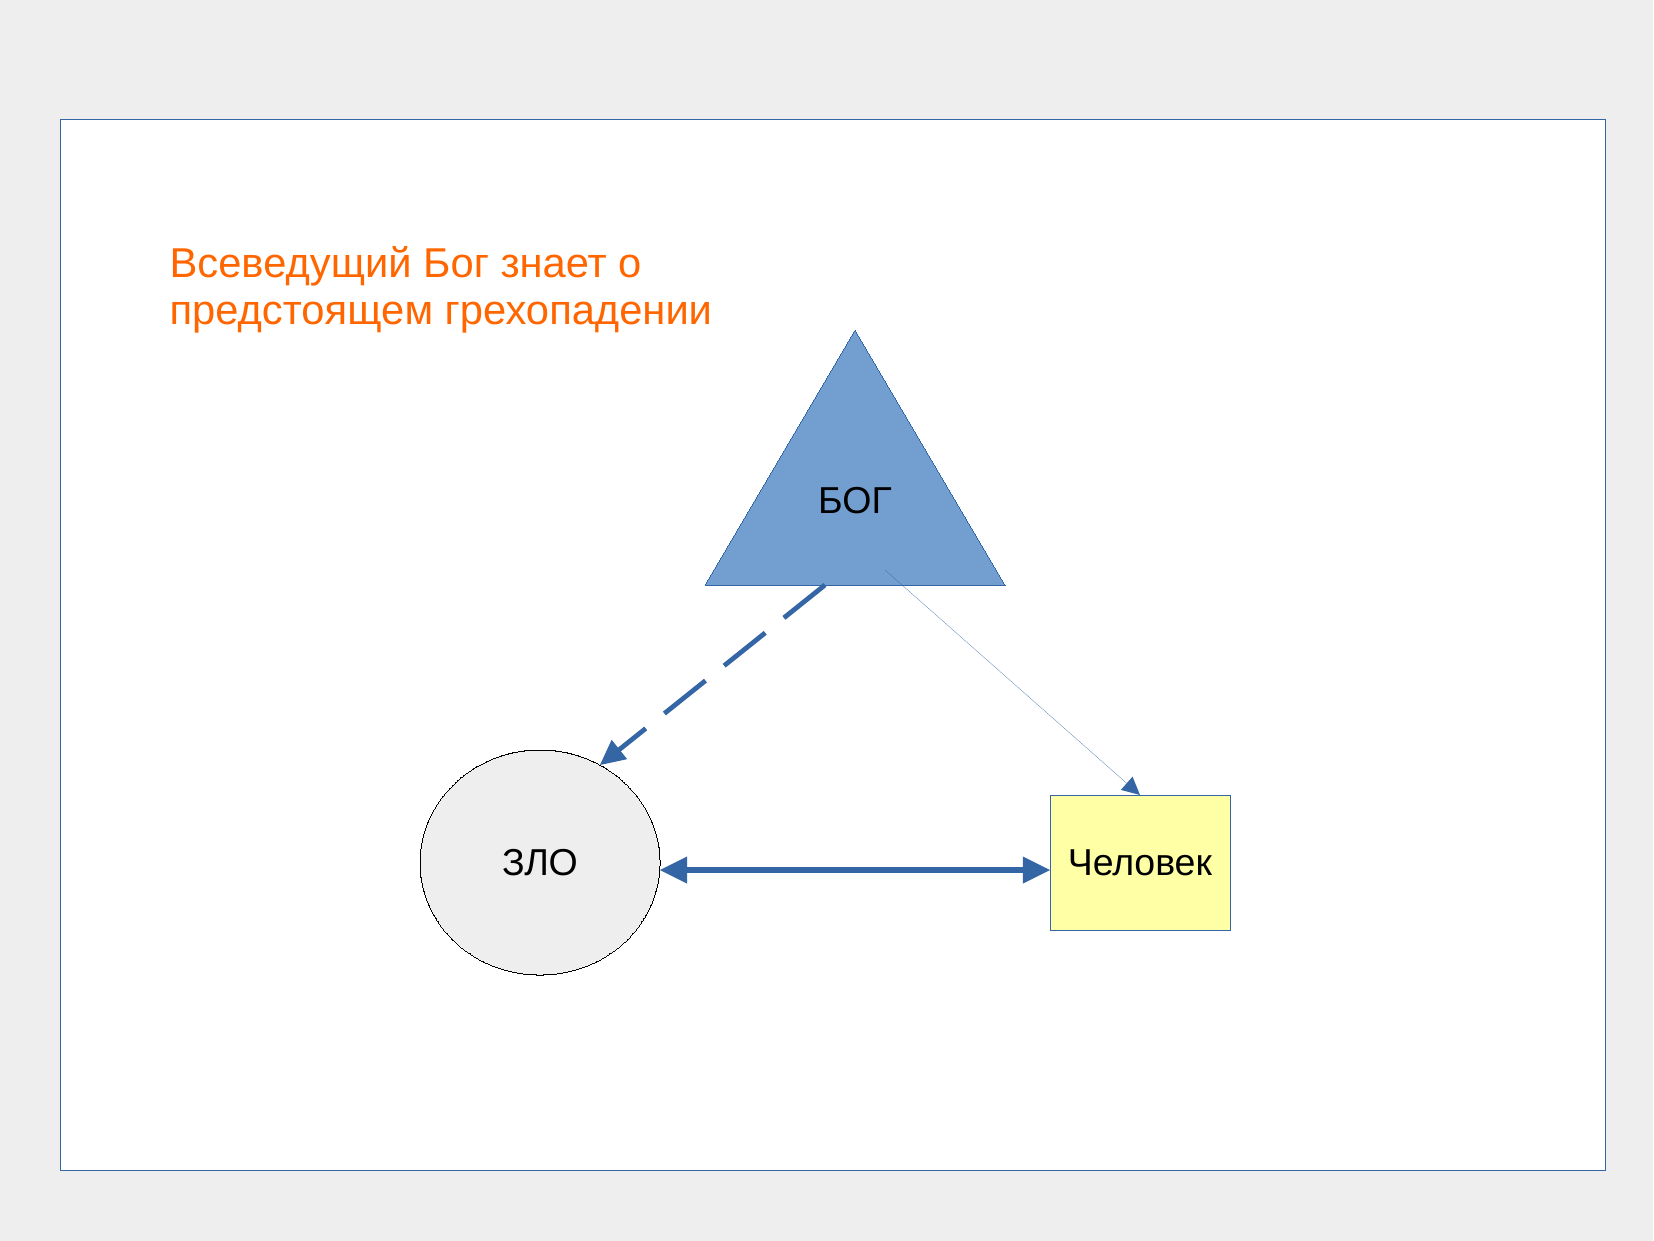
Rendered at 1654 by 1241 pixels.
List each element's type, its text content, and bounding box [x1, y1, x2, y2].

text_box ЗЛО [420, 750, 661, 976]
text_box [60, 119, 1606, 1171]
text_box БОГ [705, 330, 1006, 586]
subtitle Всеведущий Бог знает о предстоящем грехопадении [134, 240, 766, 366]
text_box Человек [1050, 795, 1231, 931]
